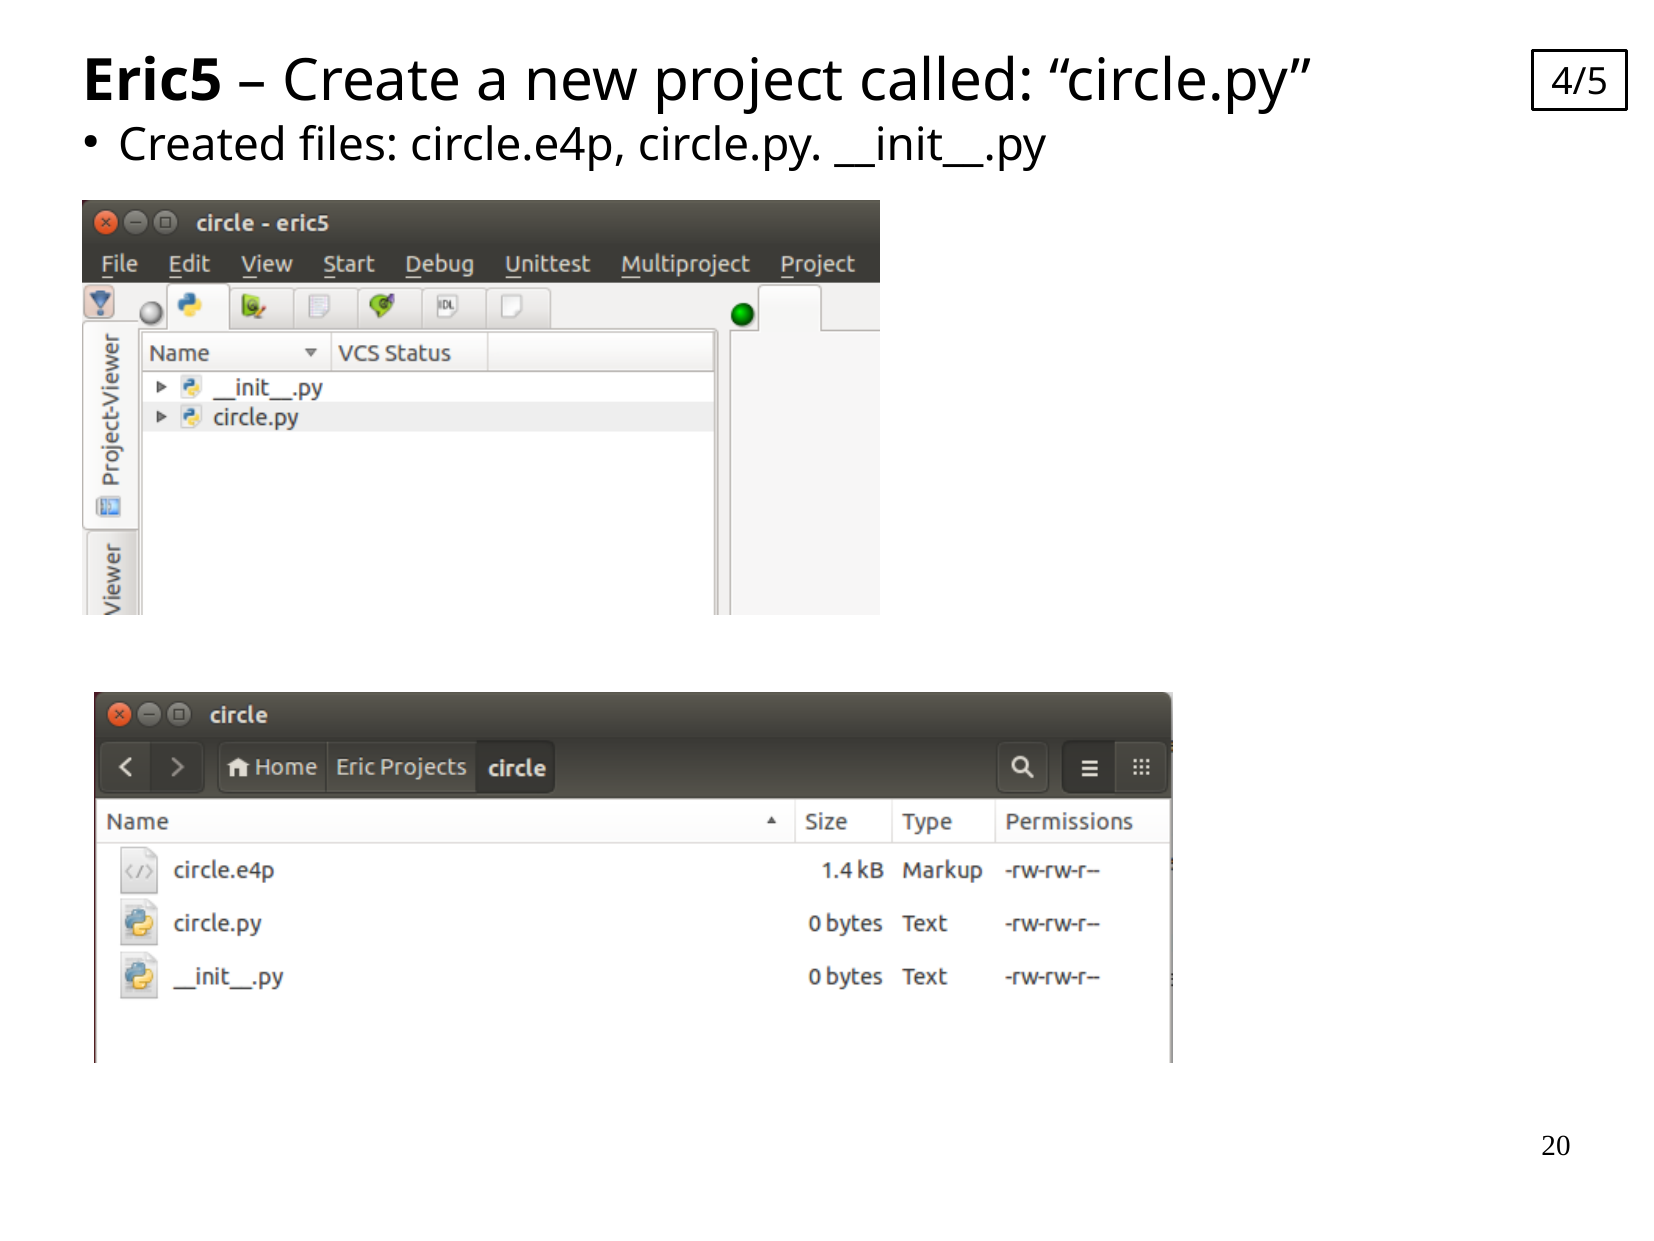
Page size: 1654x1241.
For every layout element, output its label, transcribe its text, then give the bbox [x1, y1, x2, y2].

title Eric5 – Create a new project called: “circle.py” [82, 39, 1571, 100]
picture [94, 692, 1173, 1063]
picture [82, 200, 880, 615]
text_box 4/5 [1532, 50, 1627, 110]
text_box Created files: circle.e4p, circle.py. __init__.py [82, 100, 1571, 186]
